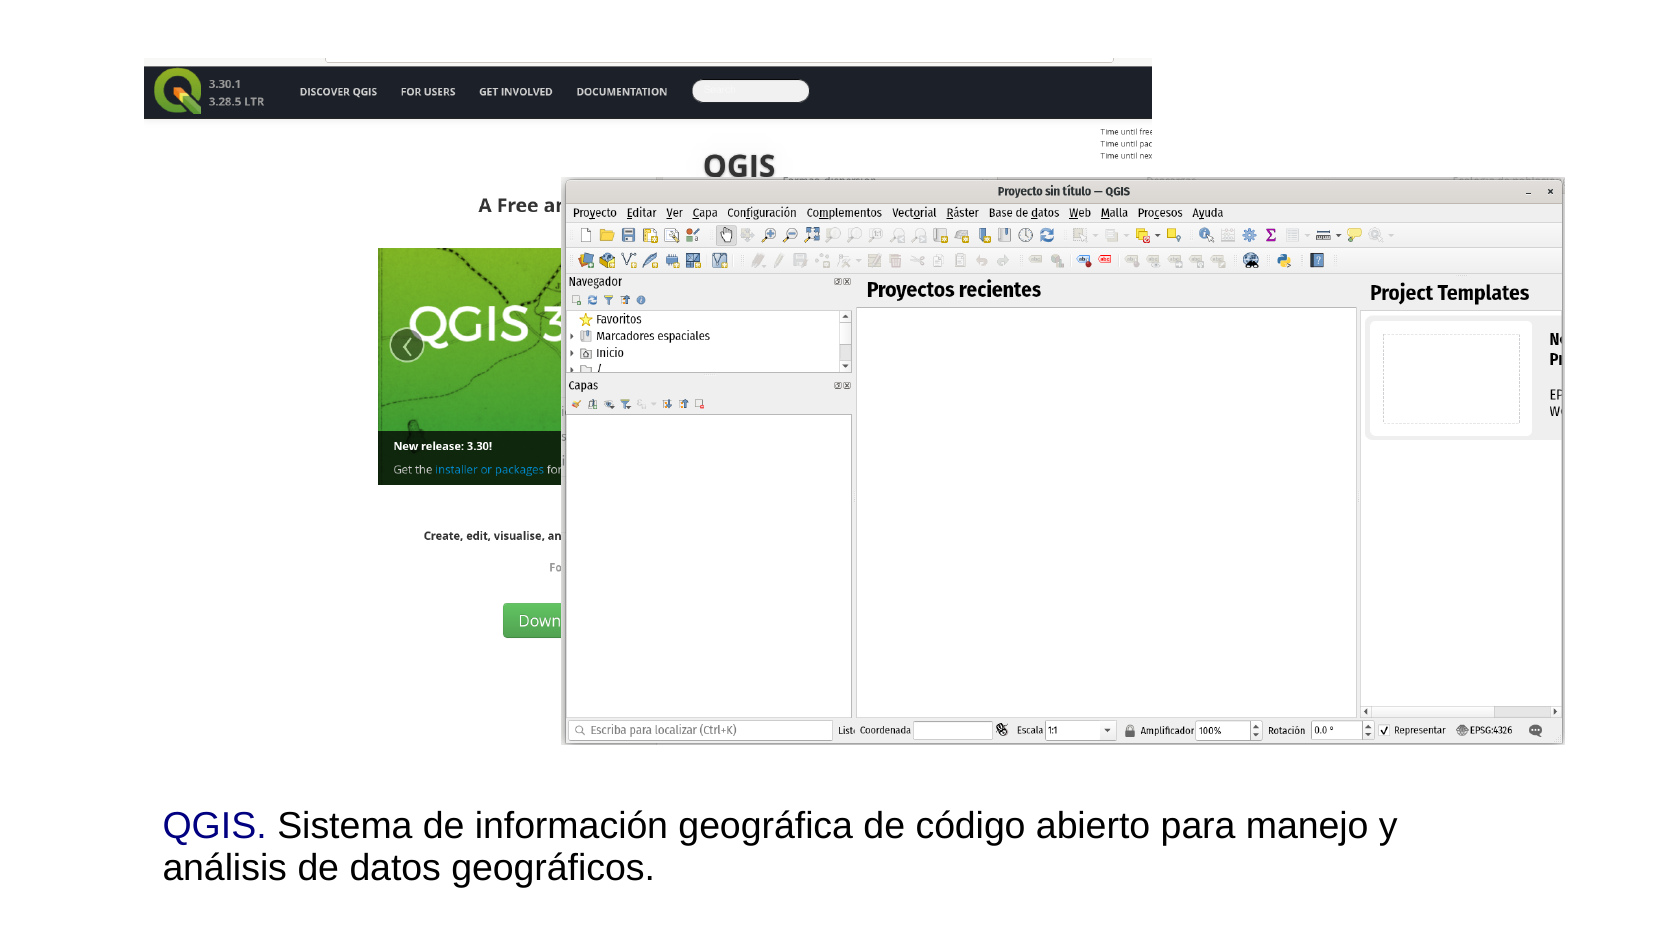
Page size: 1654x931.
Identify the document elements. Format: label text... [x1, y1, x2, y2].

text_box QGIS. Sistema de información geográfica de código abierto para manejo y análisis de datos geográficos. [147, 797, 1418, 897]
picture [144, 58, 1565, 745]
